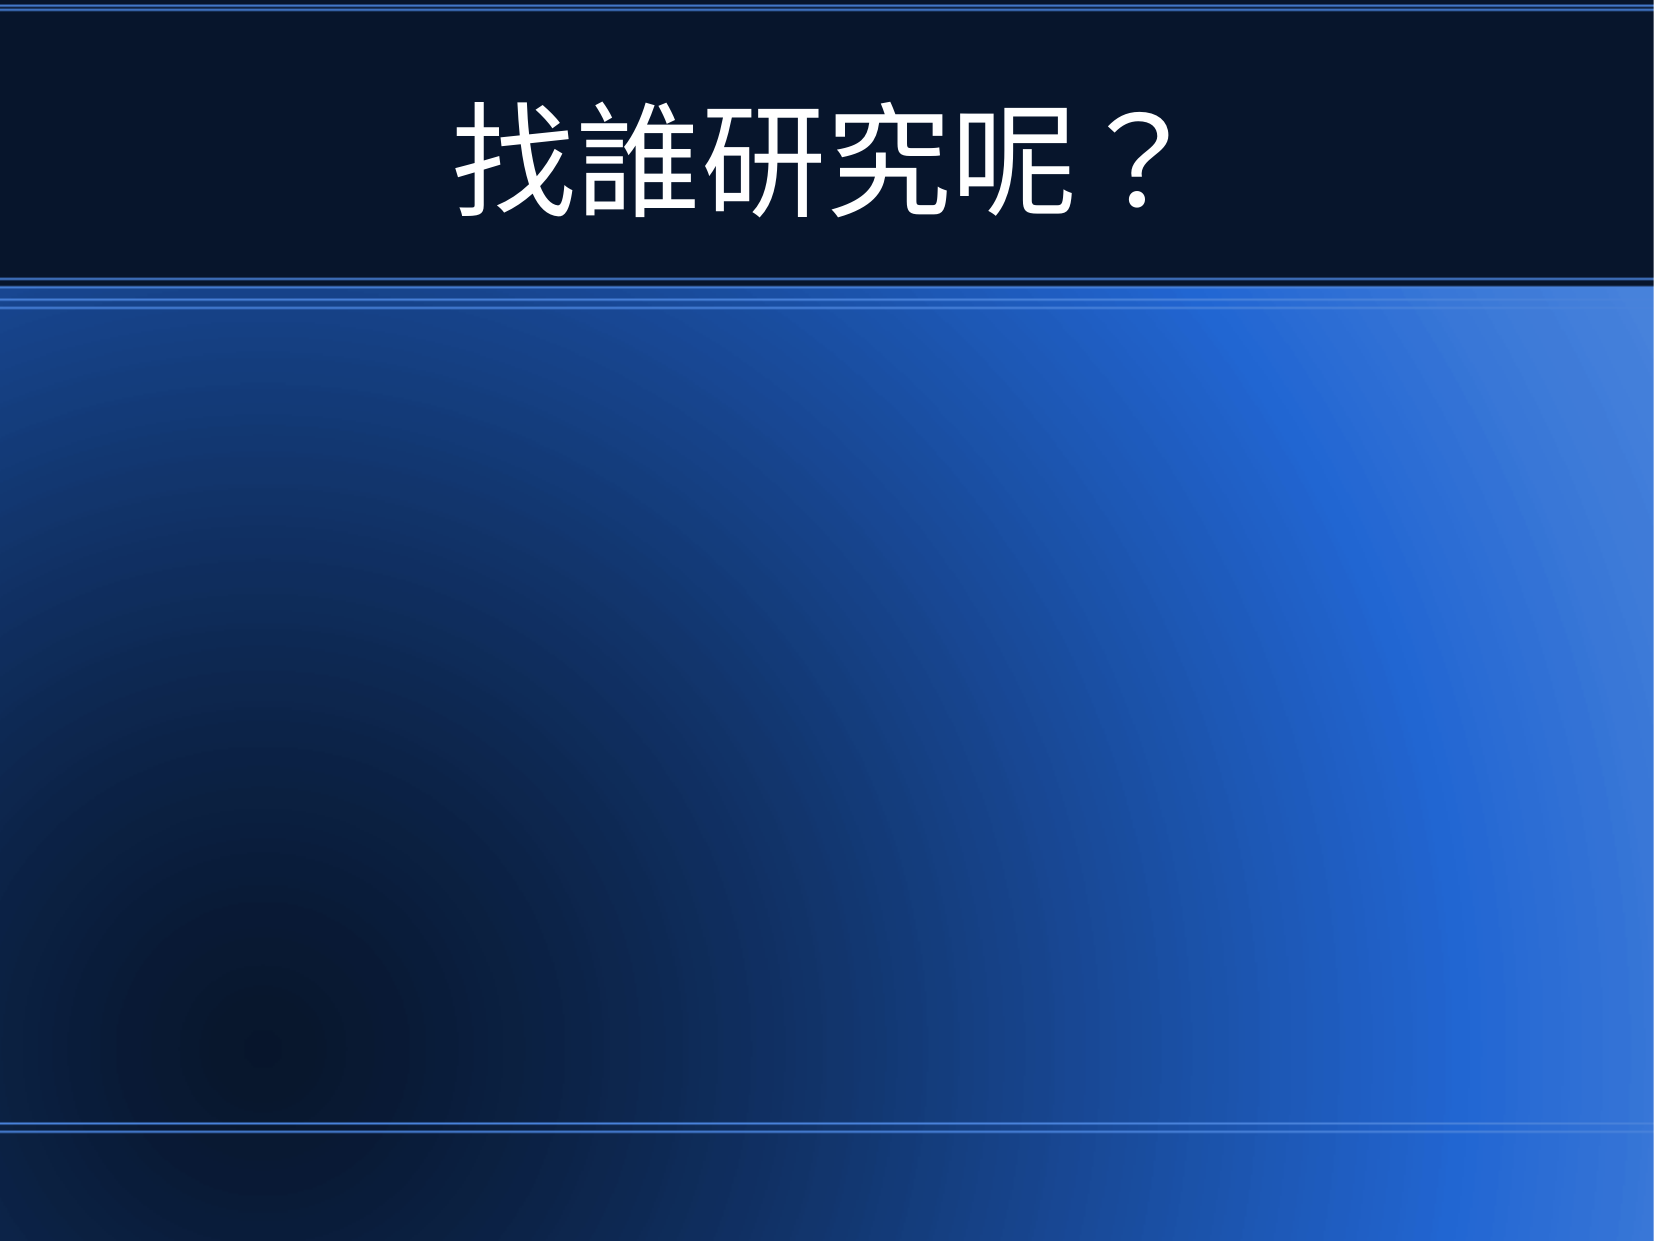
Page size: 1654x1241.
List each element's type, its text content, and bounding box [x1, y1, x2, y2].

title 找誰研究呢？ [82, 49, 1571, 257]
picture [0, 0, 1654, 1241]
